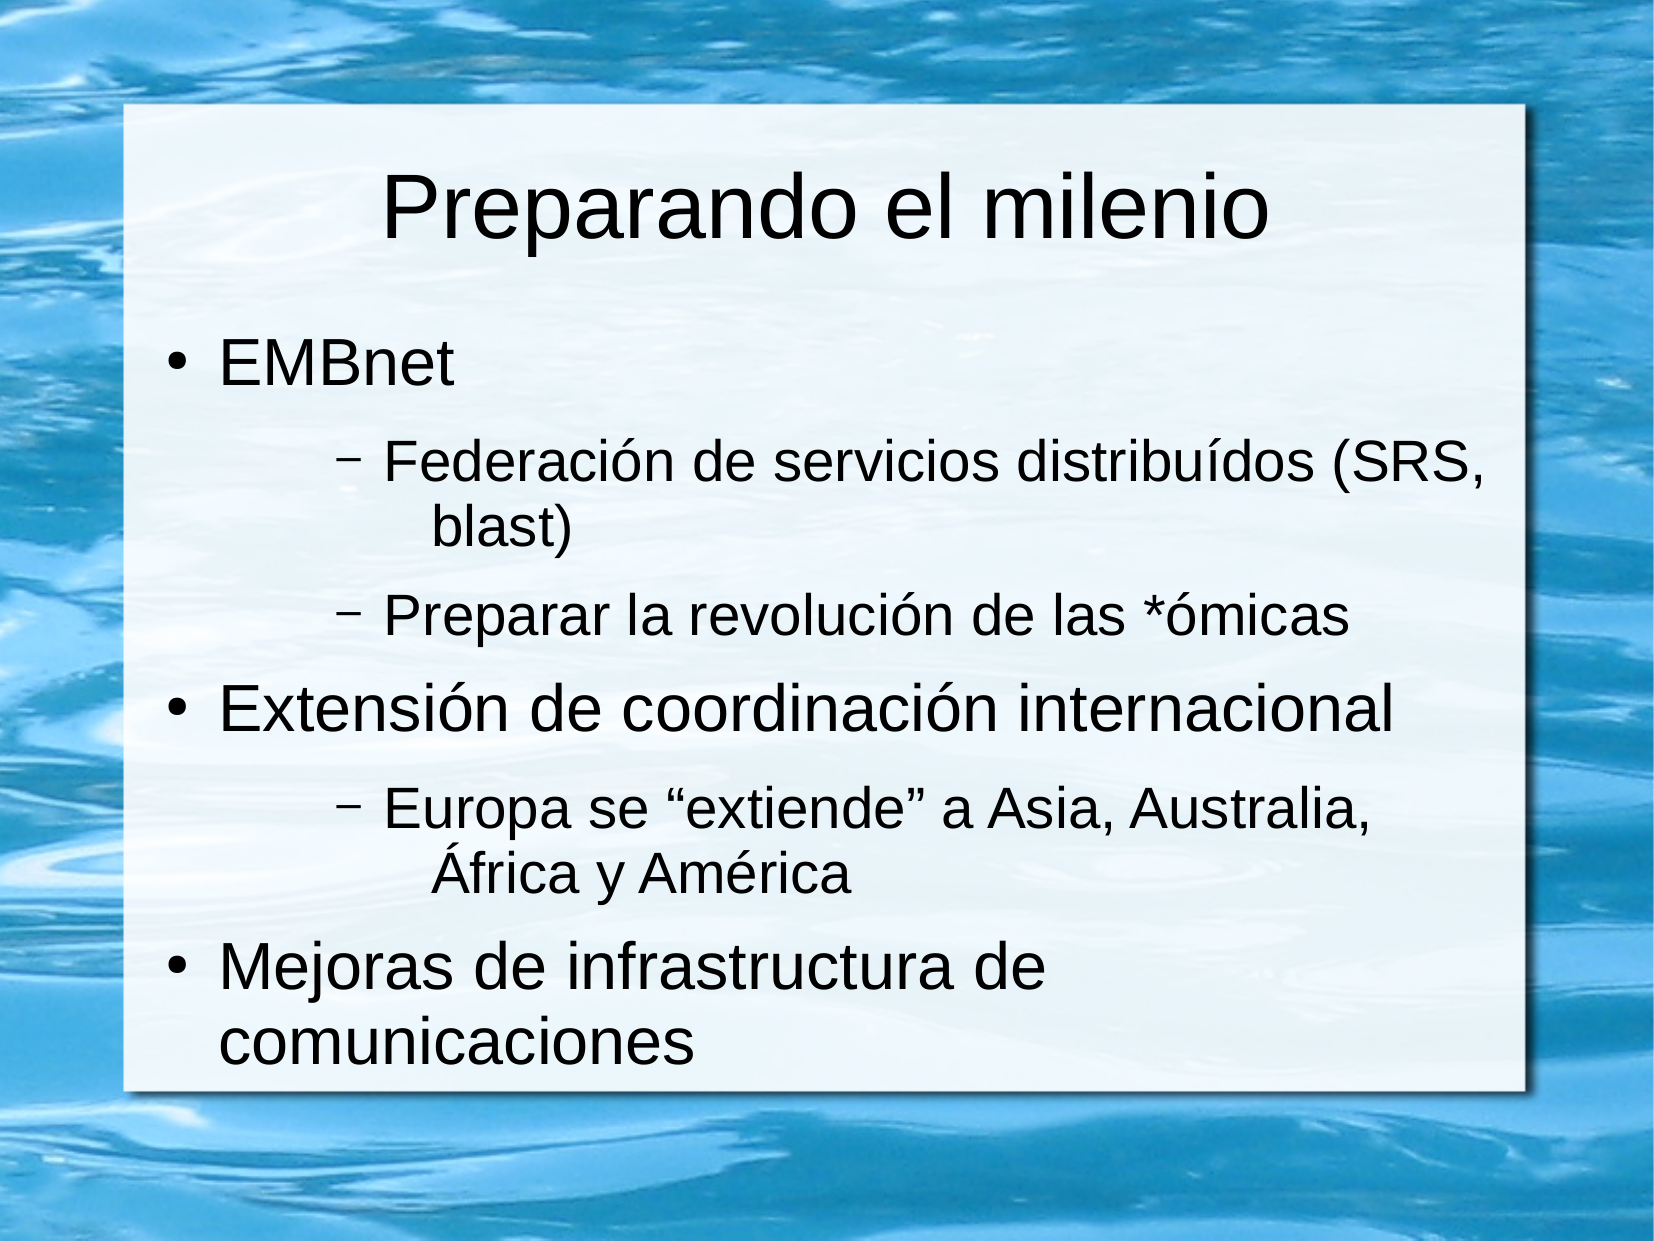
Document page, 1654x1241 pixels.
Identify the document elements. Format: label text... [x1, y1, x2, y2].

title Preparando el milenio [147, 125, 1506, 288]
list EMBnet Federación de servicios distribuídos (SRS, blast) Preparar la revolución de las *ómicas Extensión de coordinación internacional Europa se “extiende” a Asia, Australia, África y América Mejoras de infrastructura de comunicaciones [147, 324, 1506, 1129]
picture [0, 0, 1654, 1241]
